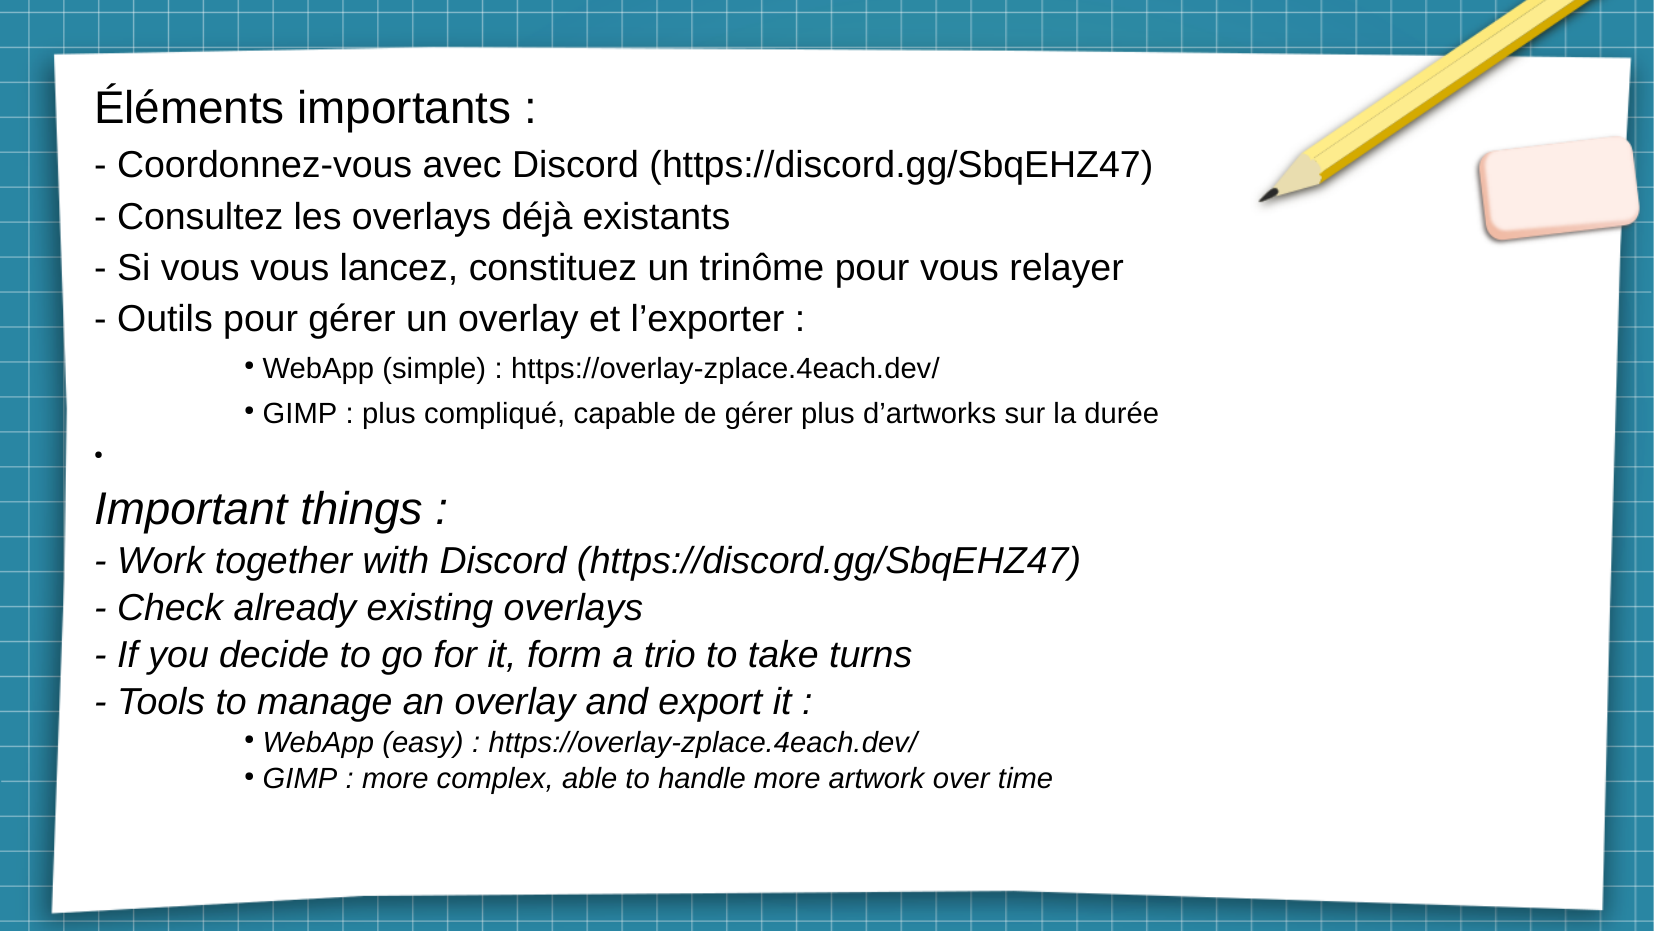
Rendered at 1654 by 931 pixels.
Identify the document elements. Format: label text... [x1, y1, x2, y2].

list Éléments importants : - Coordonnez-vous avec Discord (https://discord.gg/SbqEHZ47) - Consultez les overlays déjà existants - Si vous vous lancez, constituez un trinôme pour vous relayer - Outils pour gérer un overlay et l’exporter : WebApp (simple) : https://overlay-zplace.4each.dev/ GIMP : plus compliqué, capable de gérer plus d’artworks sur la durée Important things : - Work together with Discord (https://discord.gg/SbqEHZ47) - Check already existing overlays - If you decide to go for it, form a trio to take turns - Tools to manage an overlay and export it : WebApp (easy) : https://overlay-zplace.4each.dev/ GIMP : more complex, able to handle more artwork over time [94, 91, 1572, 880]
